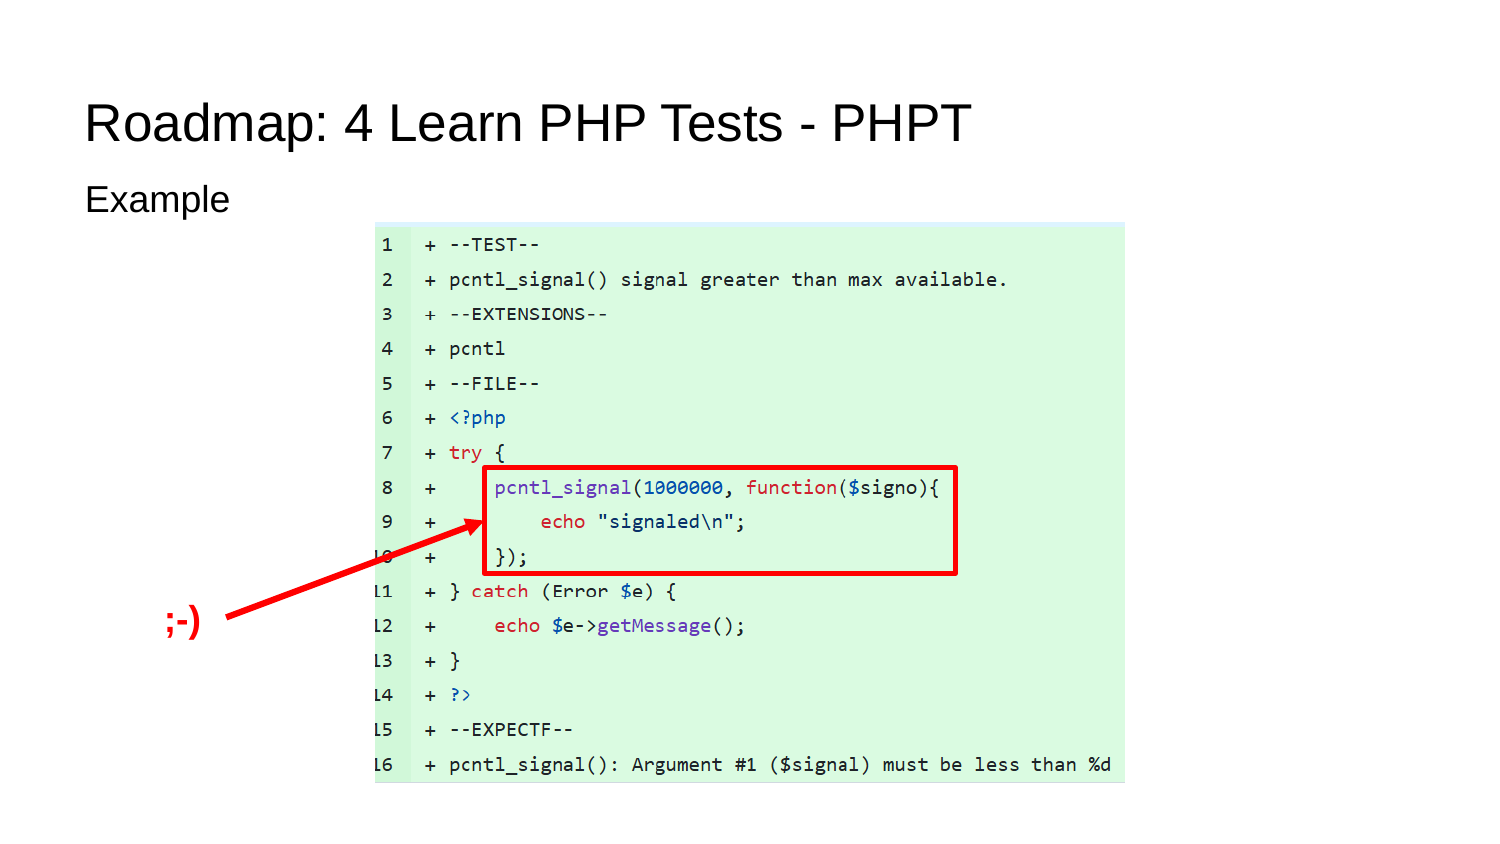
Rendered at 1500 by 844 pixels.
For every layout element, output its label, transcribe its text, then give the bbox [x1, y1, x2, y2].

picture [375, 222, 1125, 784]
text_box ;-) [148, 579, 227, 655]
title Roadmap: 4 Learn PHP Tests - PHPT [69, 72, 1468, 160]
title Example [69, 160, 1468, 233]
picture [487, 470, 953, 571]
